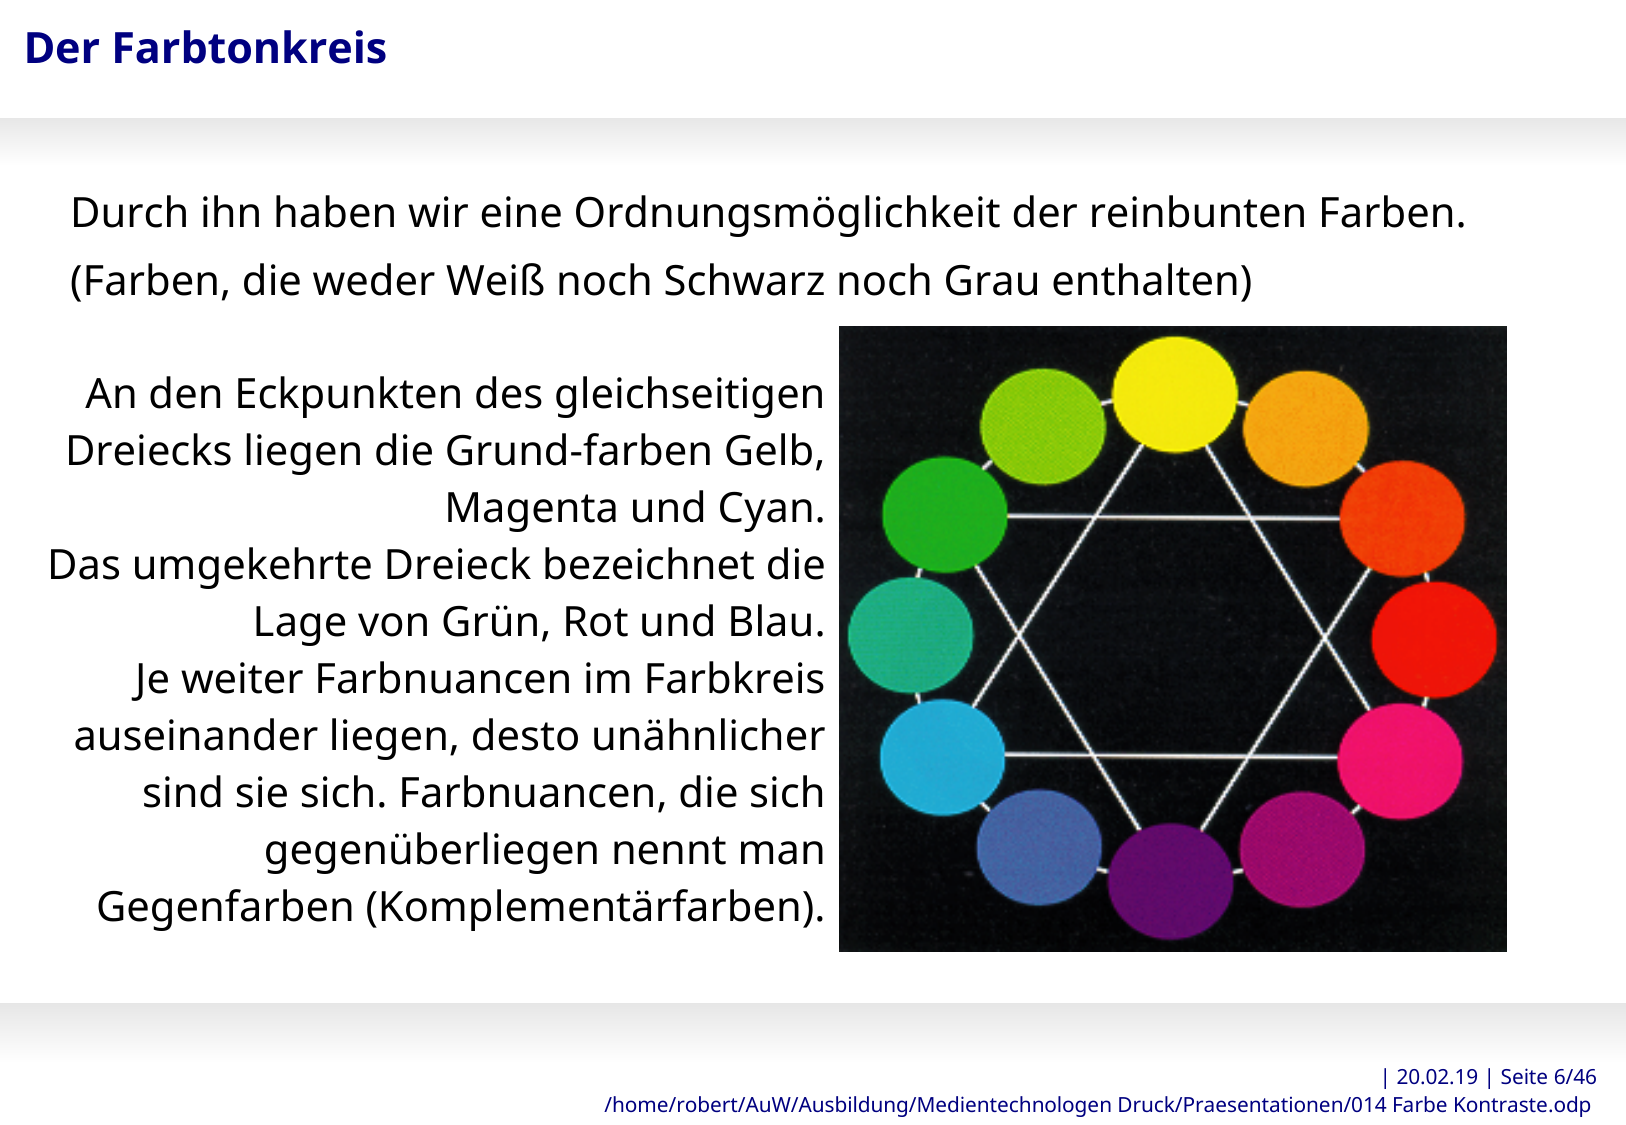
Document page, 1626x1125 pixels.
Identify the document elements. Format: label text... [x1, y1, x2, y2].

picture [839, 326, 1507, 952]
title Der Farbtonkreis [23, 5, 1600, 154]
text_box An den Eckpunkten des gleichseitigen Dreiecks liegen die Grund-farben Gelb, Magenta und Cyan. Das umgekehrte Dreieck bezeichnet die Lage von Grün, Rot und Blau. Je weiter Farbnuancen im Farbkreis auseinander liegen, desto unähnlicher sind sie sich. Farbnuancen, die sich gegenüberliegen nennt man Gegenfarben (Komplementärfarben). [23, 363, 827, 989]
list Durch ihn haben wir eine Ordnungsmöglichkeit der reinbunten Farben. (Farben, die weder Weiß noch Schwarz noch Grau enthalten) [23, 171, 1588, 351]
